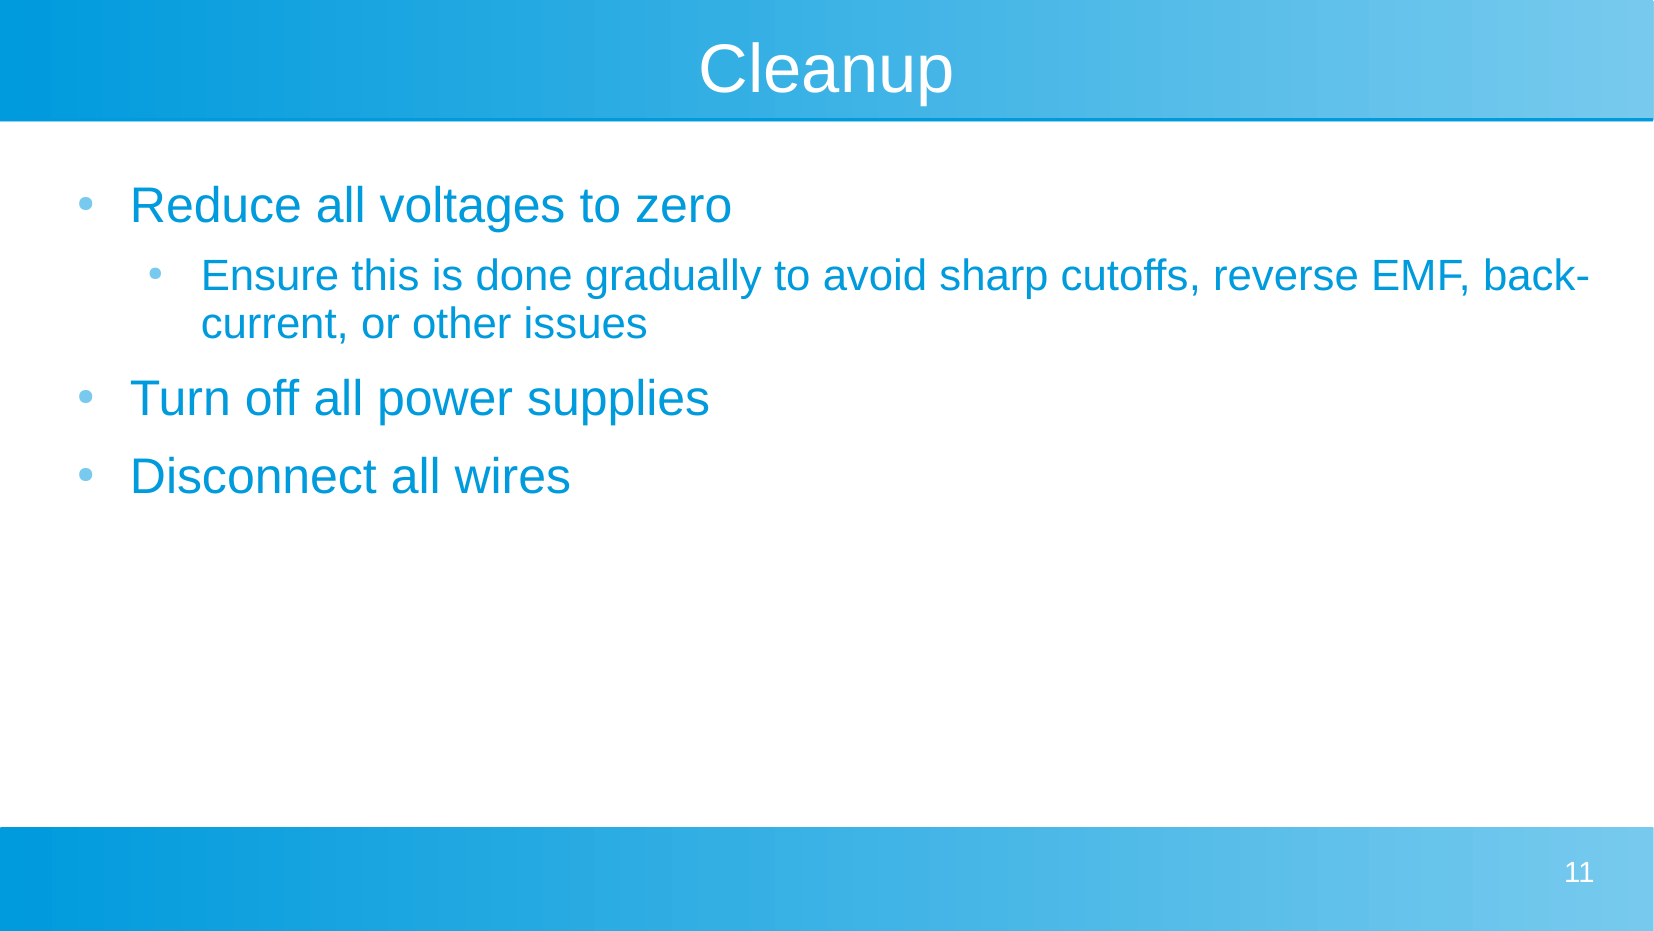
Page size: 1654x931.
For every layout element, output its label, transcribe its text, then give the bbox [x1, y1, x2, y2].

title Cleanup [59, 29, 1595, 108]
list Reduce all voltages to zero Ensure this is done gradually to avoid sharp cutoffs, reverse EMF, back-current, or other issues Turn off all power supplies Disconnect all wires [59, 177, 1595, 768]
